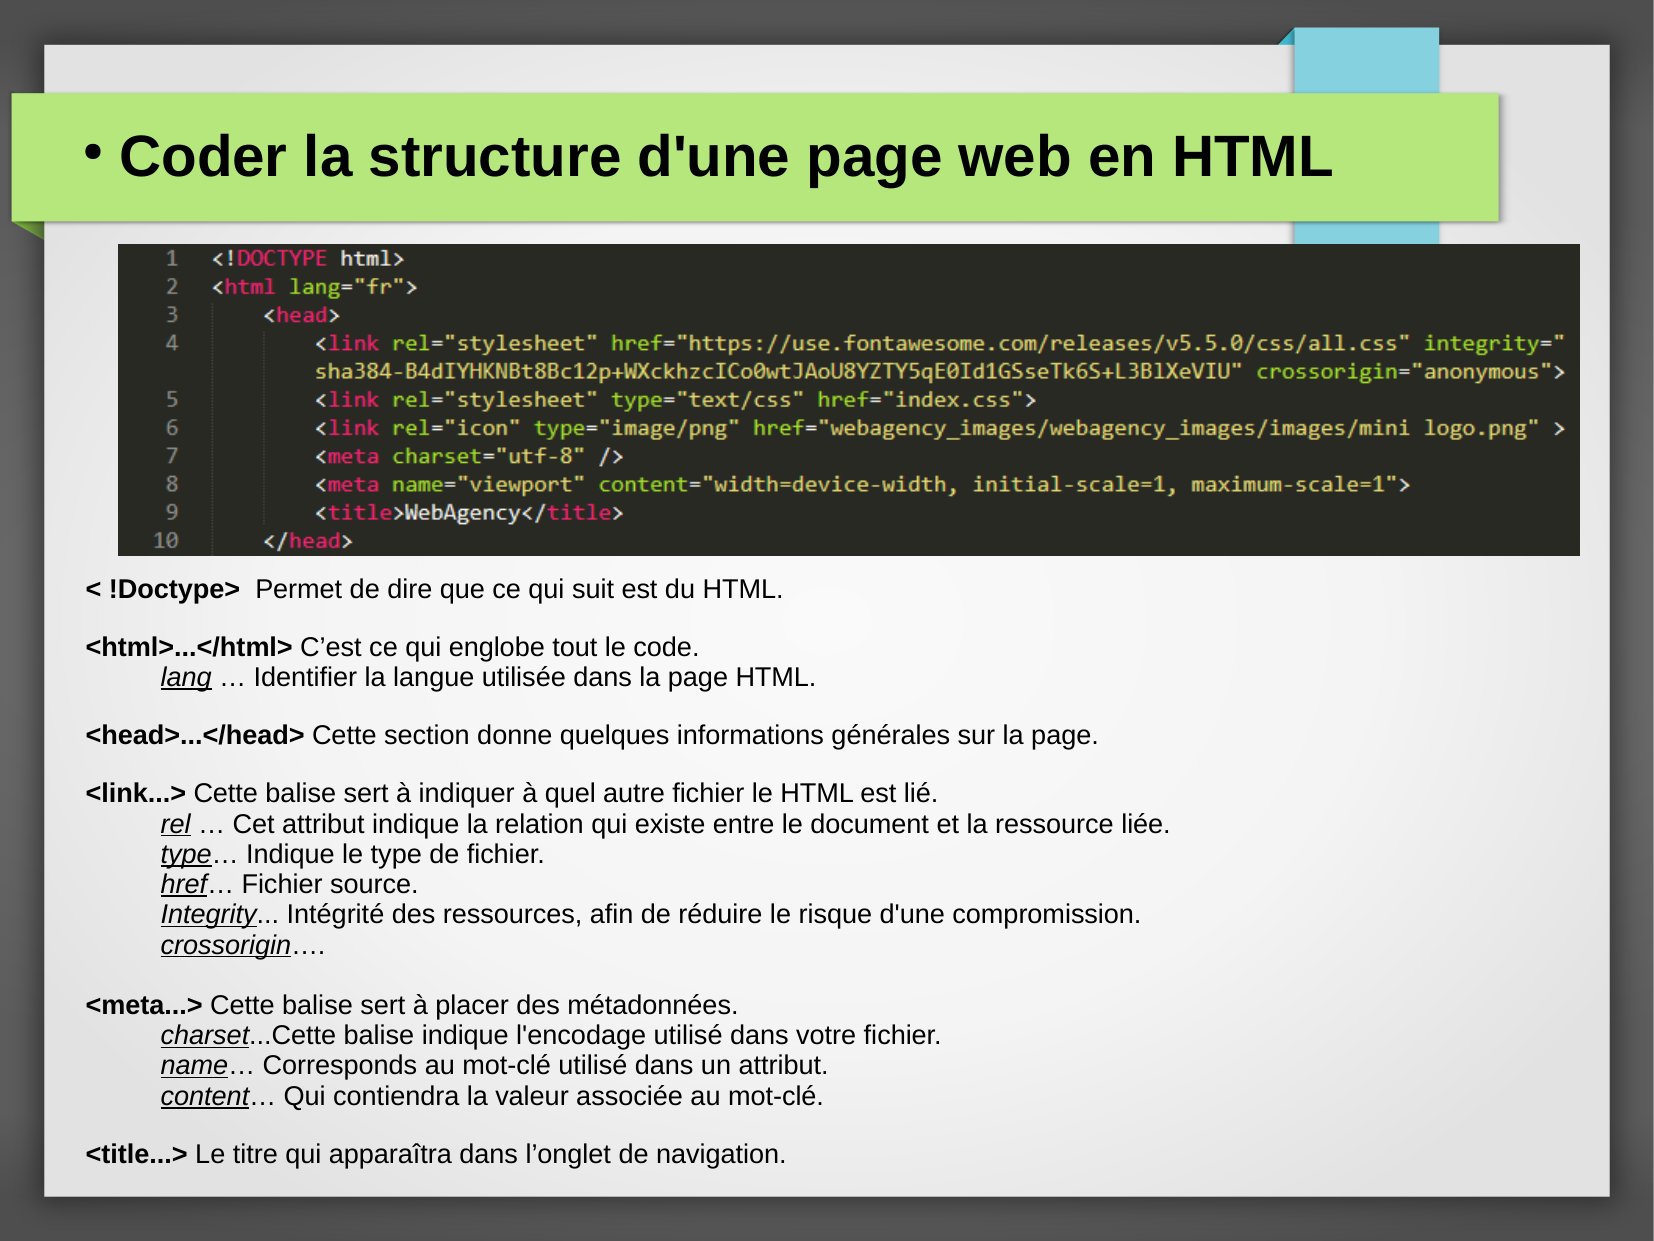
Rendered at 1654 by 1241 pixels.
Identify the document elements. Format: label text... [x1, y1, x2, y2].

title Coder la structure d'une page web en HTML [82, 53, 1524, 254]
picture [118, 244, 1580, 556]
text_box < !Doctype> Permet de dire que ce qui suit est du HTML. <html>...</html> C’est ce qui englobe tout le code. lang … Identifier la langue utilisée dans la page HTML. <head>...</head> Cette section donne quelques informations générales sur la page. <link...> Cette balise sert à indiquer à quel autre fichier le HTML est lié. rel … Cet attribut indique la relation qui existe entre le document et la ressource liée. type… Indique le type de fichier. href… Fichier source. Integrity... Intégrité des ressources, afin de réduire le risque d'une compromission. crossorigin…. <meta...> Cette balise sert à placer des métadonnées. charset...Cette balise indique l'encodage utilisé dans votre fichier. name… Corresponds au mot-clé utilisé dans un attribut. content… Qui contiendra la valeur associée au mot-clé. <title...> Le titre qui apparaîtra dans l’onglet de navigation. [70, 566, 1595, 1205]
